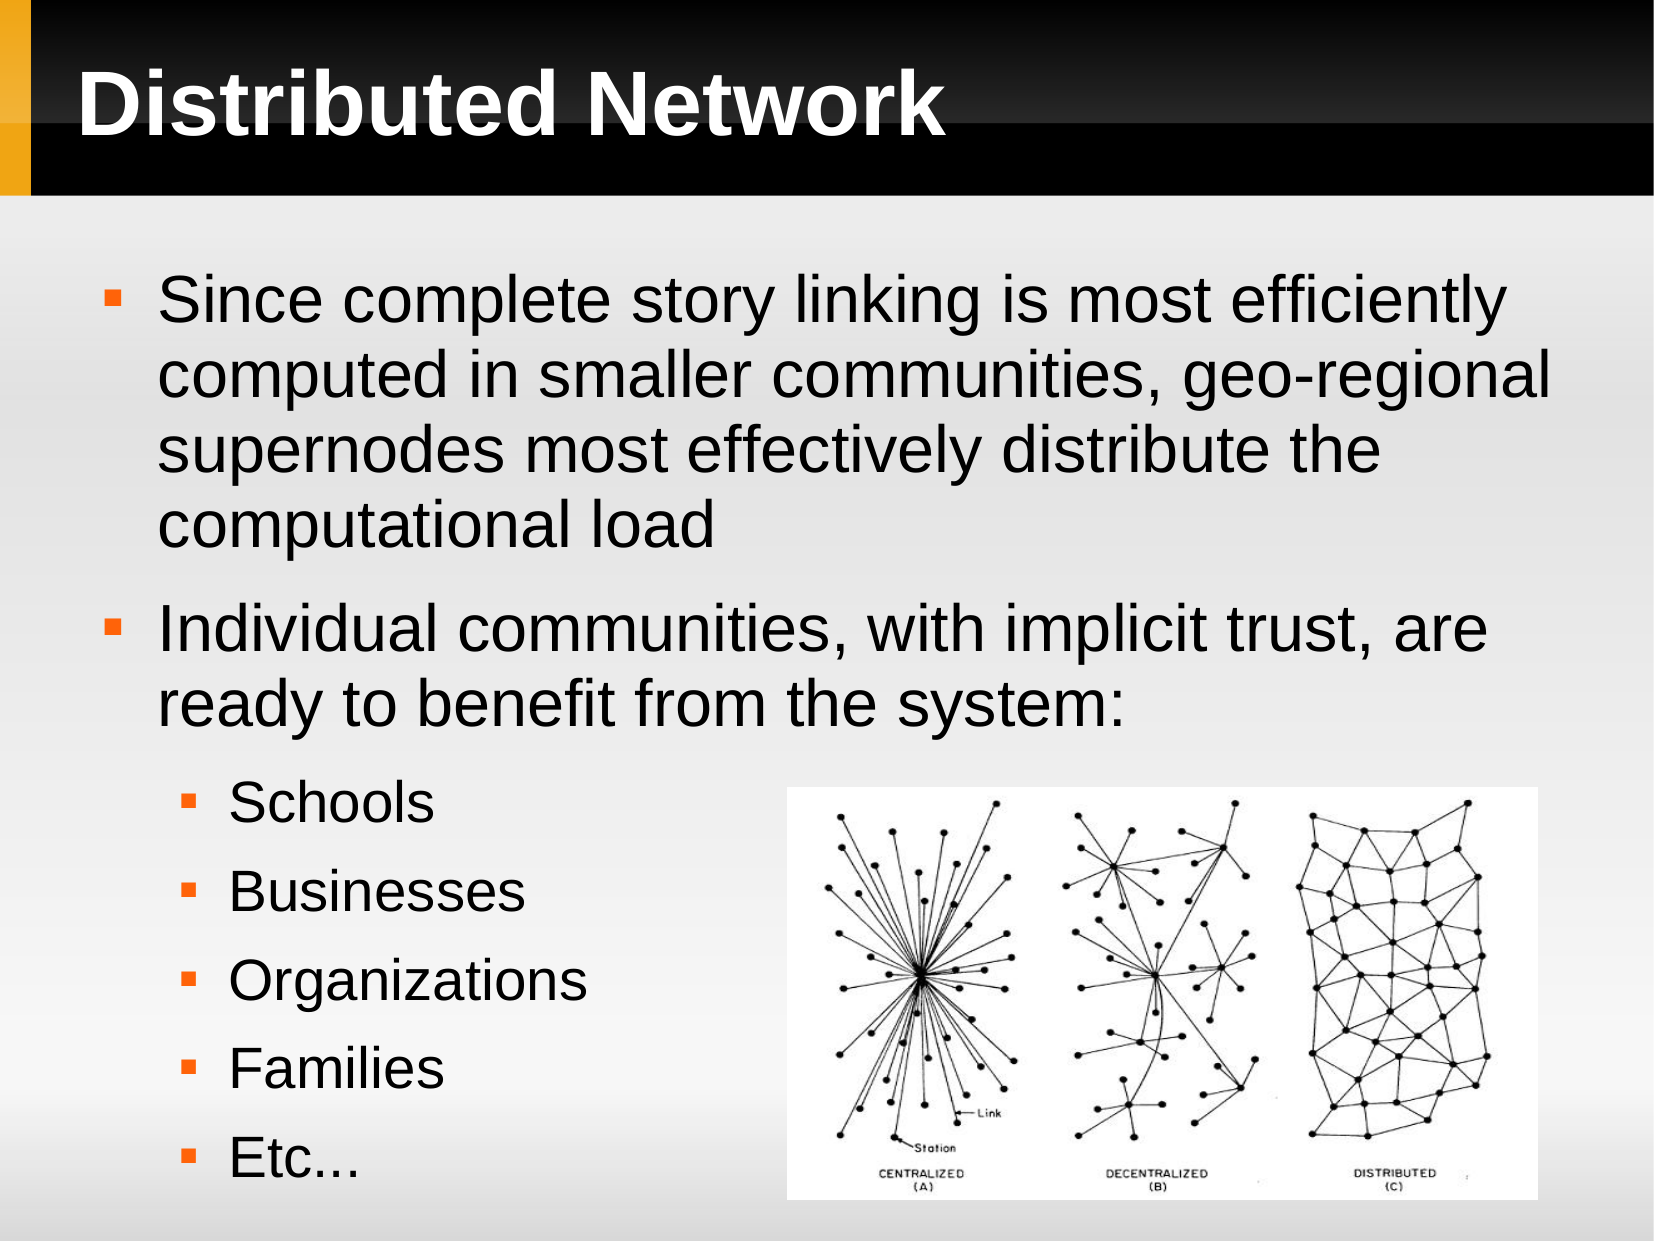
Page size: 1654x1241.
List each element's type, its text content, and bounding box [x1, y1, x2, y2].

picture [0, 0, 1654, 1241]
title Distributed Network [76, 0, 1565, 208]
list Since complete story linking is most efficiently computed in smaller communities, geo-regional supernodes most effectively distribute the computational load Individual communities, with implicit trust, are ready to benefit from the system: Schools Businesses Organizations Families Etc... [86, 262, 1576, 1190]
